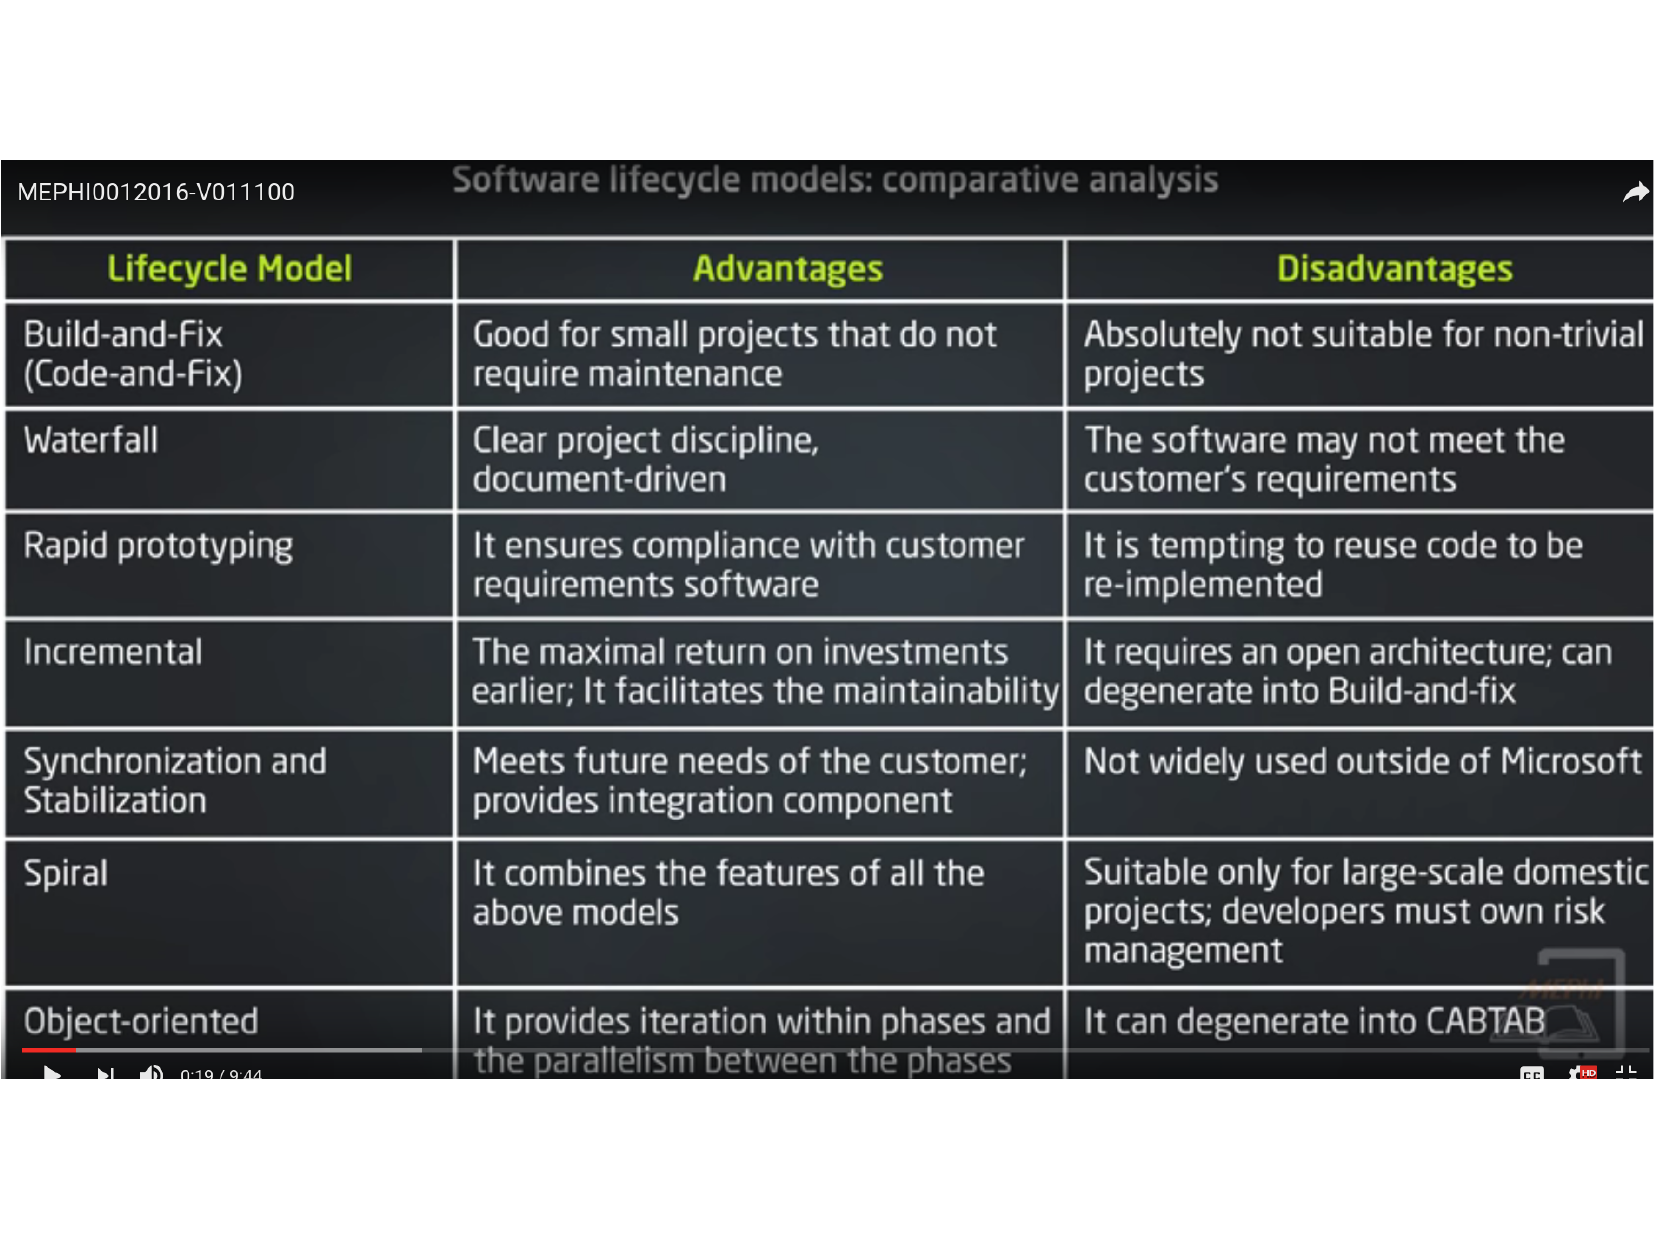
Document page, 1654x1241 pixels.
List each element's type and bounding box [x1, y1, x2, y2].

picture [1, 160, 1654, 1079]
